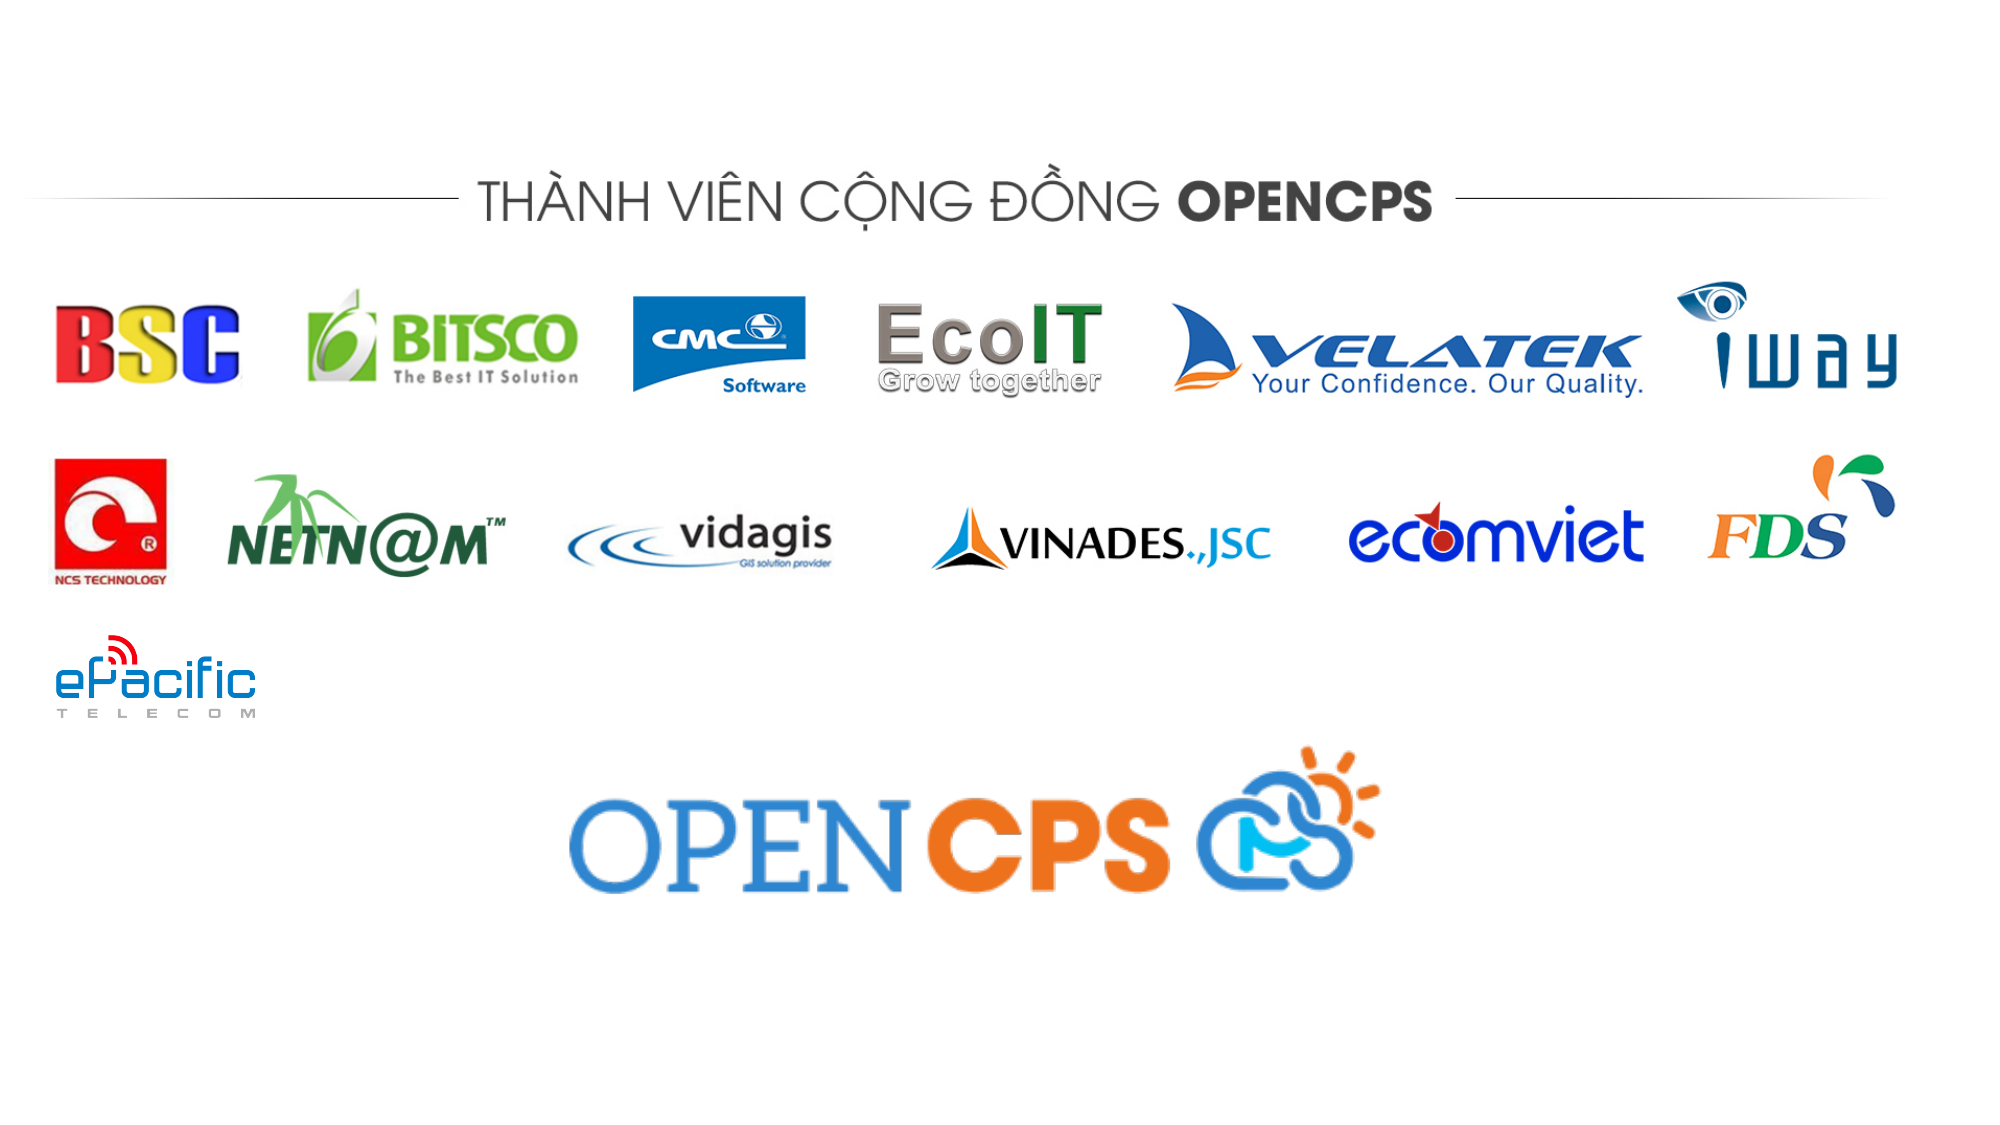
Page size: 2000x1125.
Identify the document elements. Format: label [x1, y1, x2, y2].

picture [0, 134, 2000, 746]
picture [555, 734, 1393, 916]
